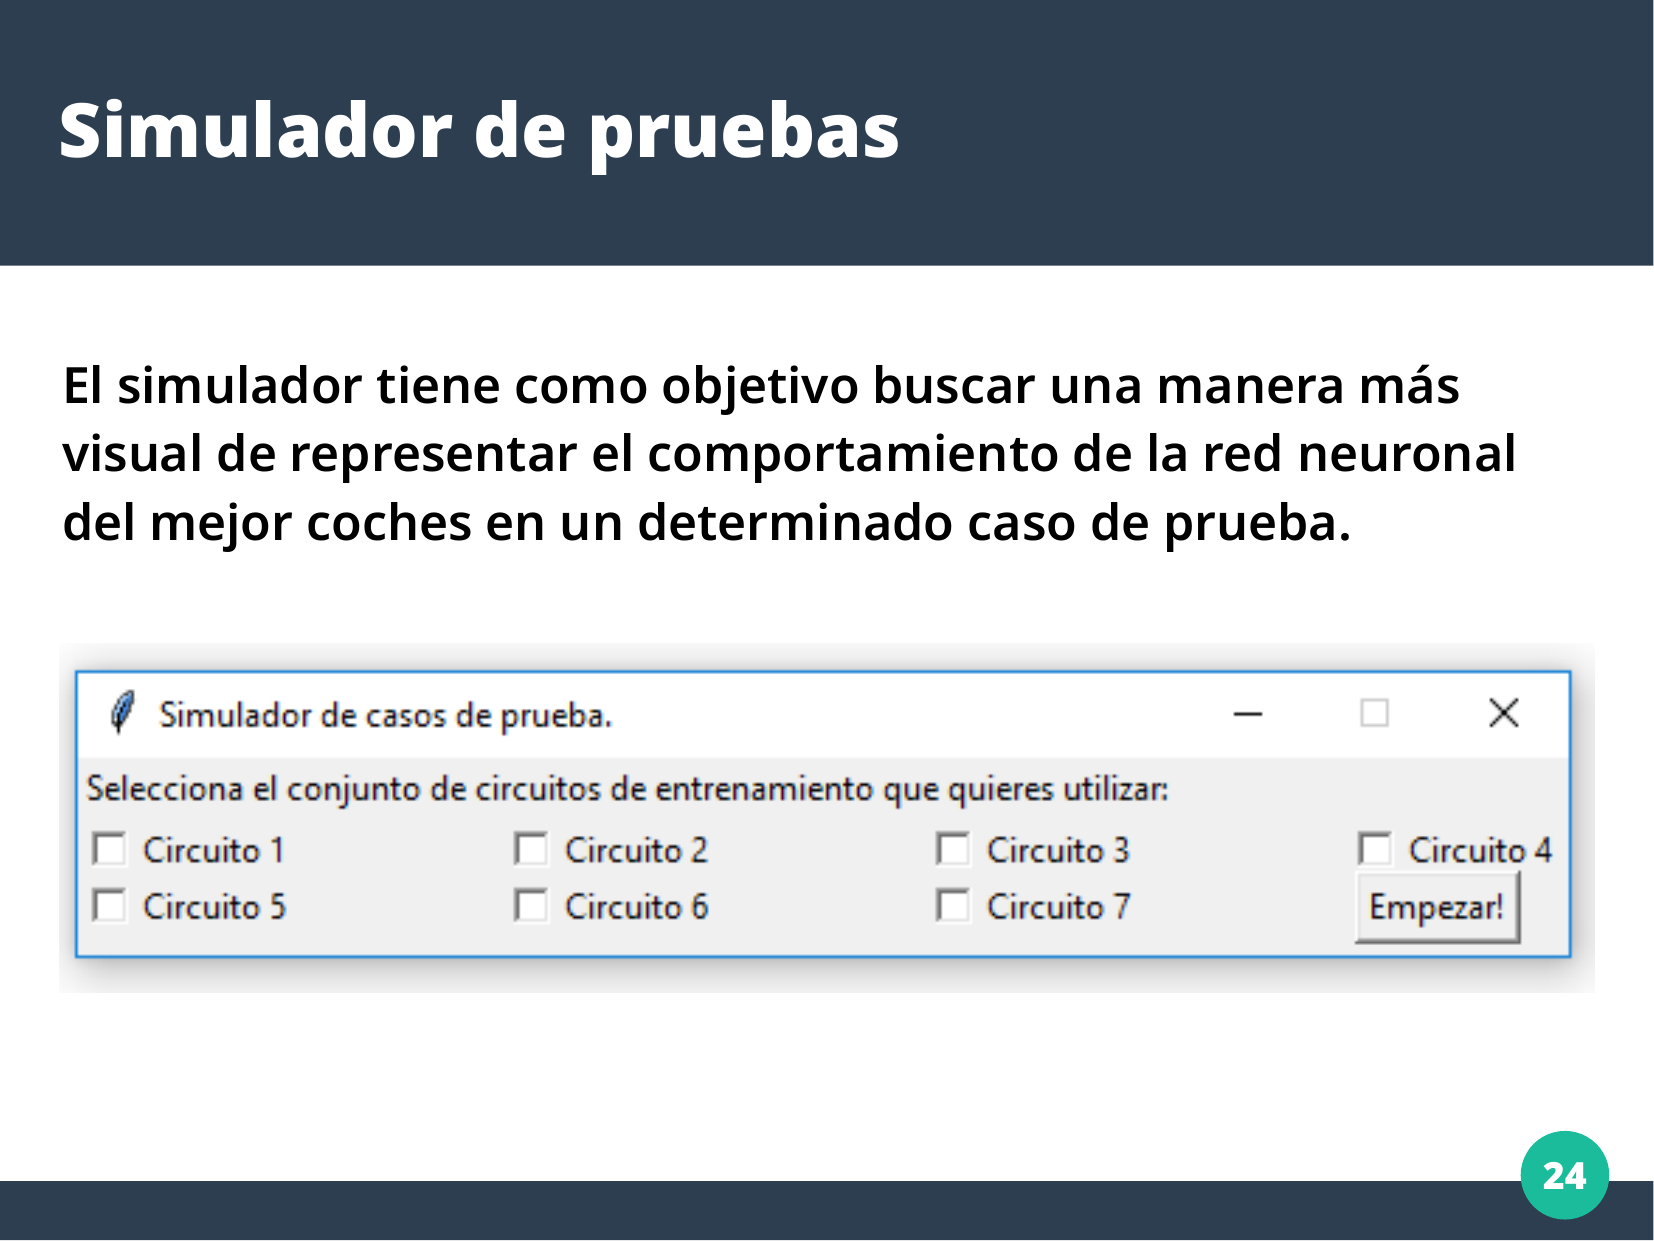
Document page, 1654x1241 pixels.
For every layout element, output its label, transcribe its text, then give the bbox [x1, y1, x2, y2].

text_box El simulador tiene como objetivo buscar una manera más visual de representar el comportamiento de la red neuronal del mejor coches en un determinado caso de prueba. [47, 342, 1595, 591]
picture [59, 643, 1595, 993]
title Simulador de pruebas [59, 49, 1595, 207]
